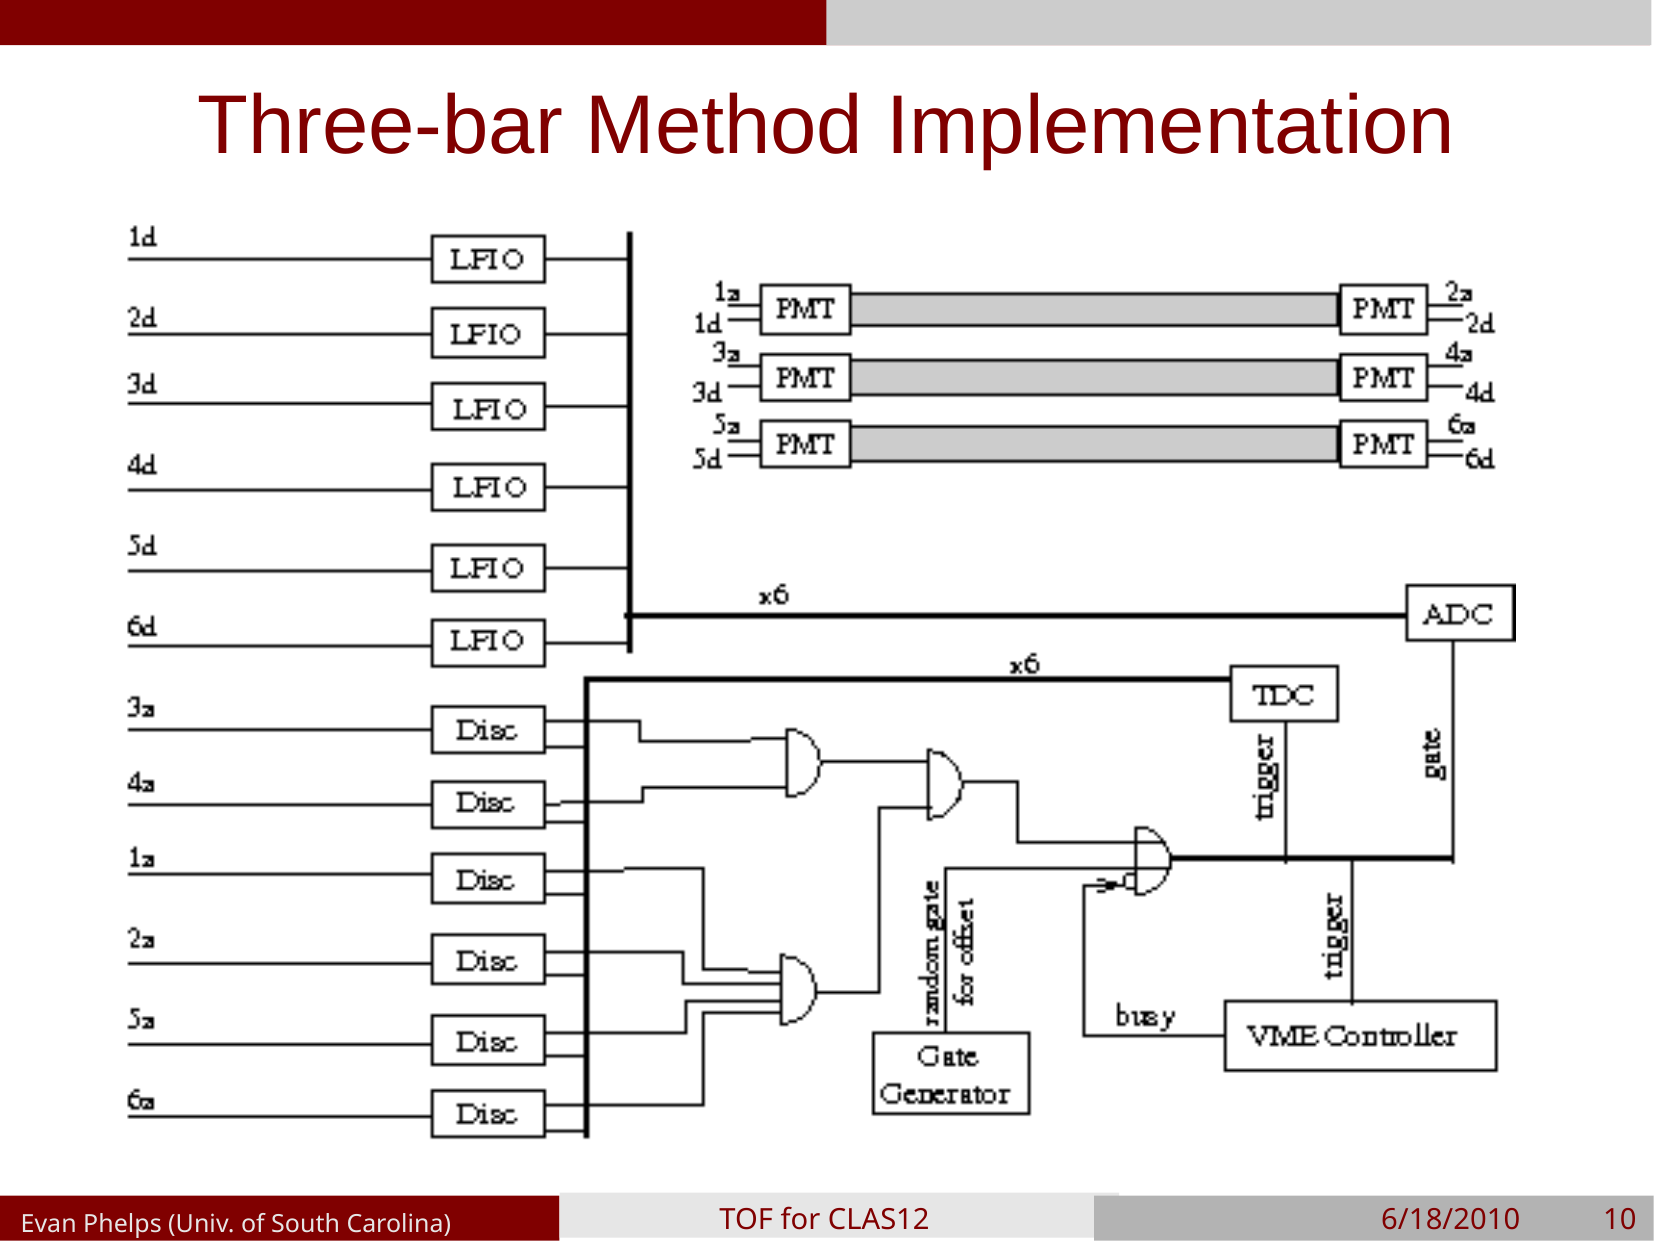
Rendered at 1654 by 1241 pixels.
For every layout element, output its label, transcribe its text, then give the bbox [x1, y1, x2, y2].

picture [126, 224, 1516, 1145]
title Three-bar Method Implementation [82, 62, 1571, 187]
